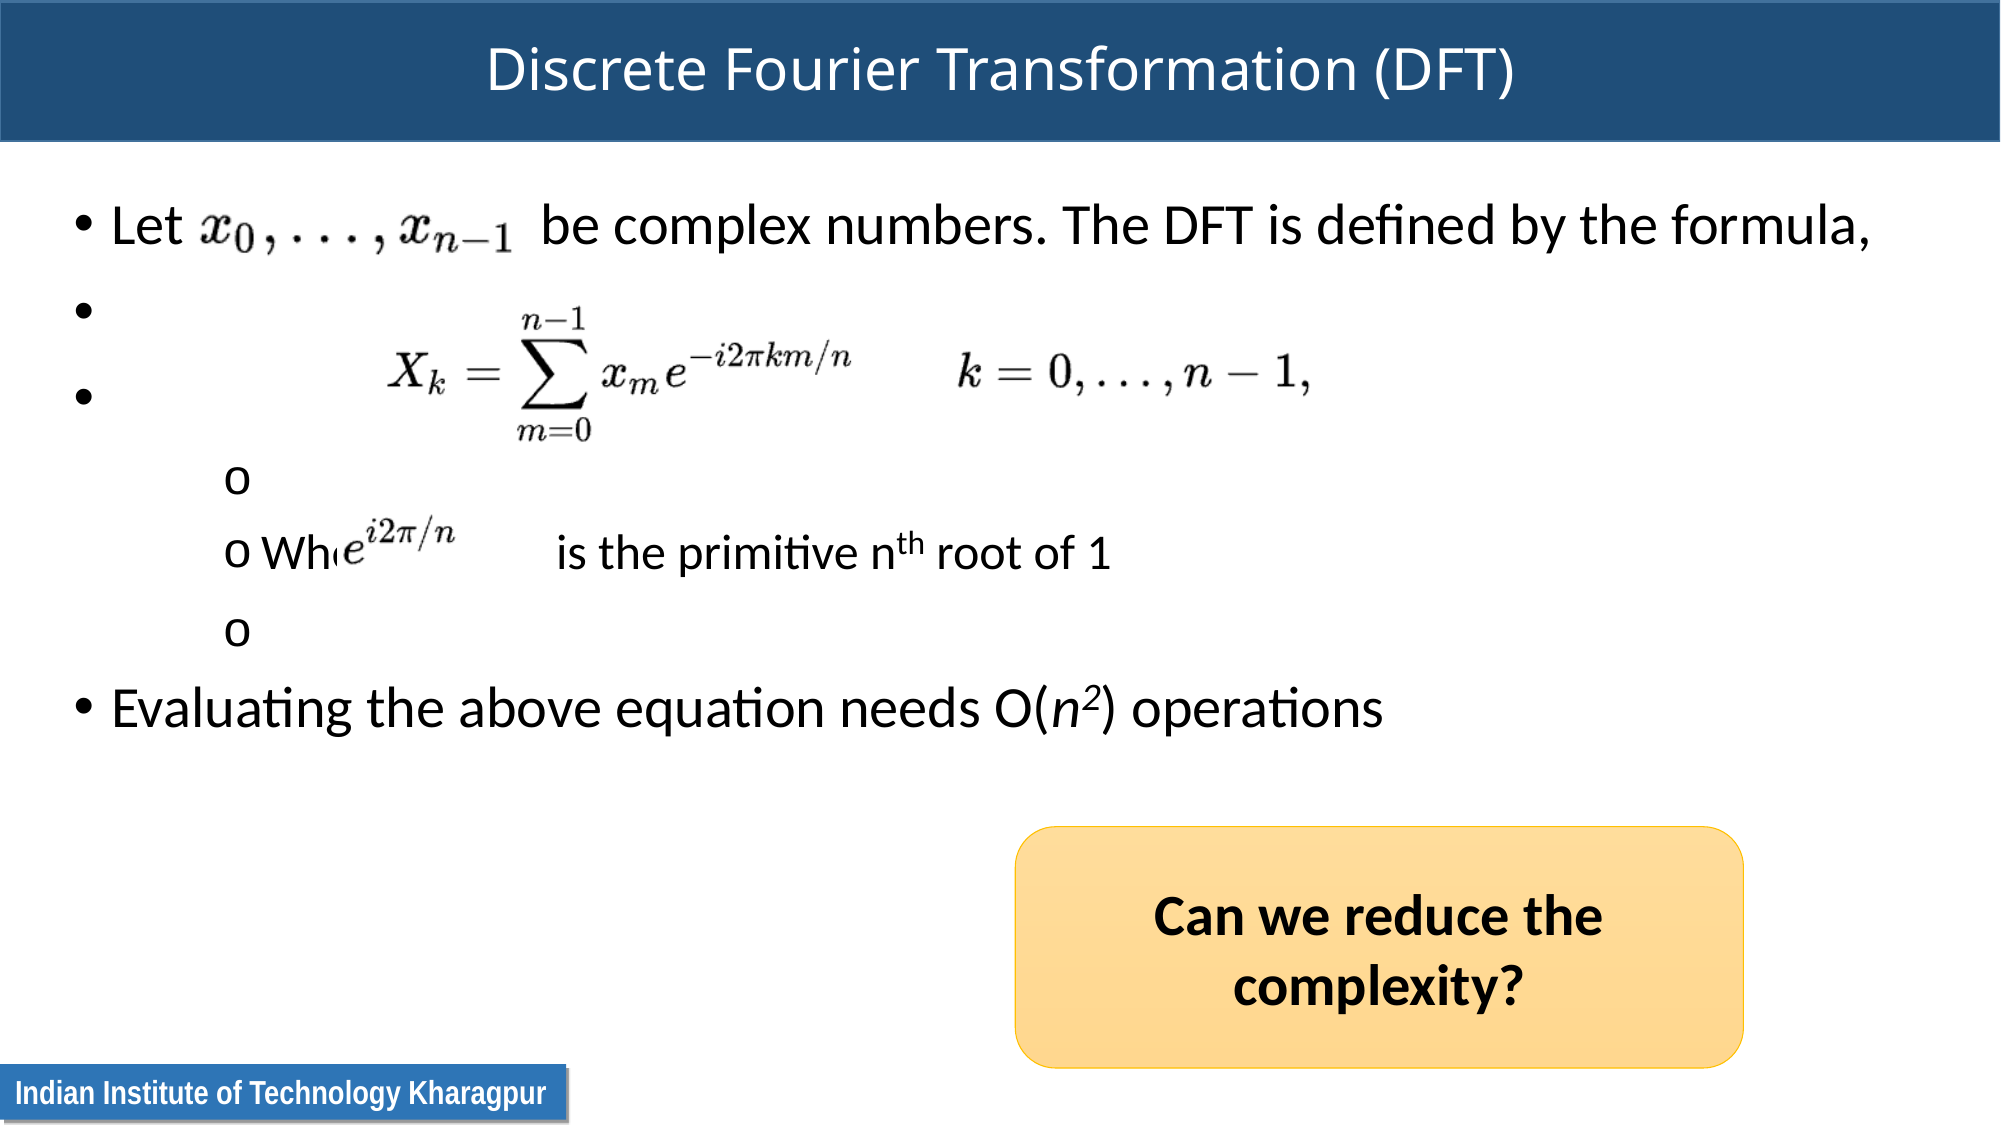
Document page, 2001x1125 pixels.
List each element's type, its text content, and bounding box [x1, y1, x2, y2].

picture [191, 201, 524, 264]
title Discrete Fourier Transformation (DFT) [0, 1, 2000, 141]
picture [337, 507, 465, 588]
list Let be complex numbers. The DFT is defined by the formula, Where is the primitive nth root of 1 Evaluating the above equation needs O(n2) operations [58, 186, 1954, 1065]
picture [357, 280, 1358, 452]
text_box Can we reduce the complexity? [1015, 826, 1744, 1069]
